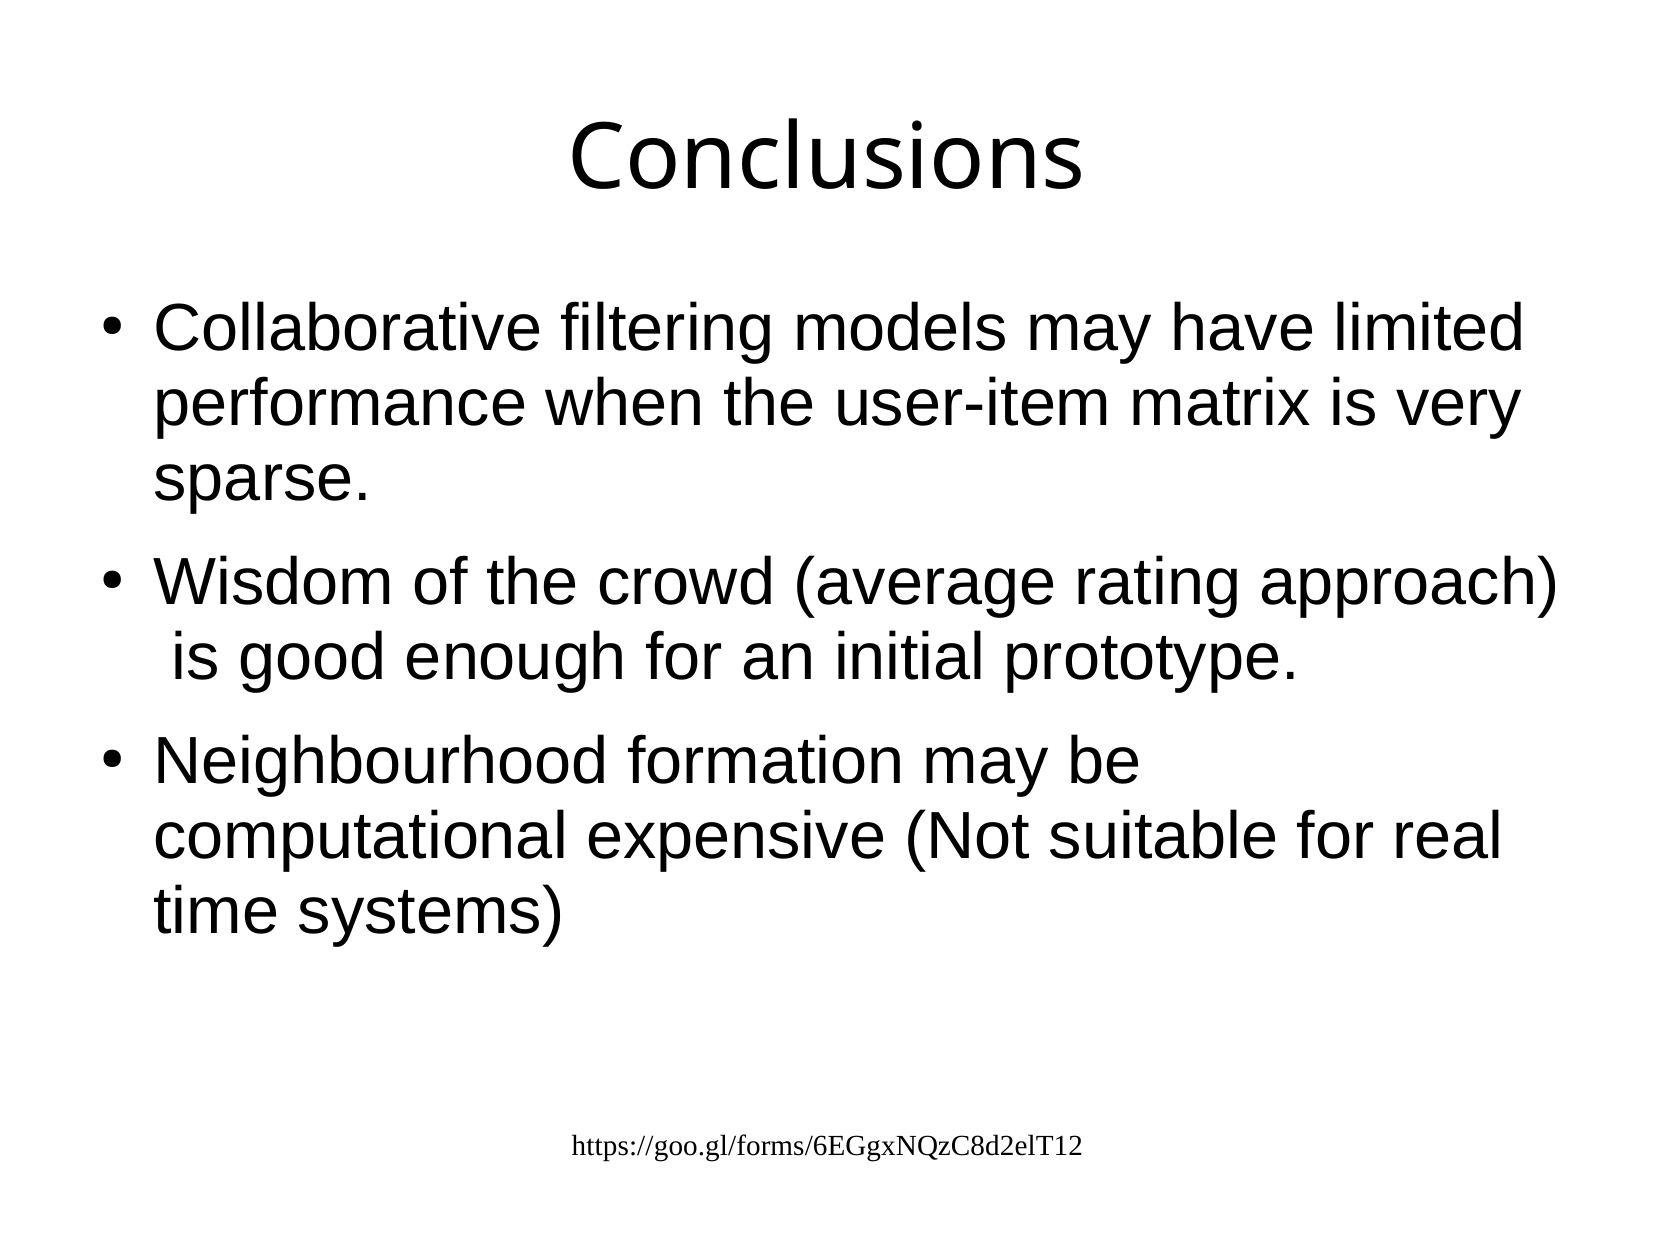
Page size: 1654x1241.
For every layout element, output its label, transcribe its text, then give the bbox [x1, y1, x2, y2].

list Collaborative filtering models may have limited performance when the user-item matrix is very sparse. Wisdom of the crowd (average rating approach) is good enough for an initial prototype. Neighbourhood formation may be computational expensive (Not suitable for real time systems) [82, 290, 1571, 1010]
title Conclusions [82, 49, 1571, 257]
